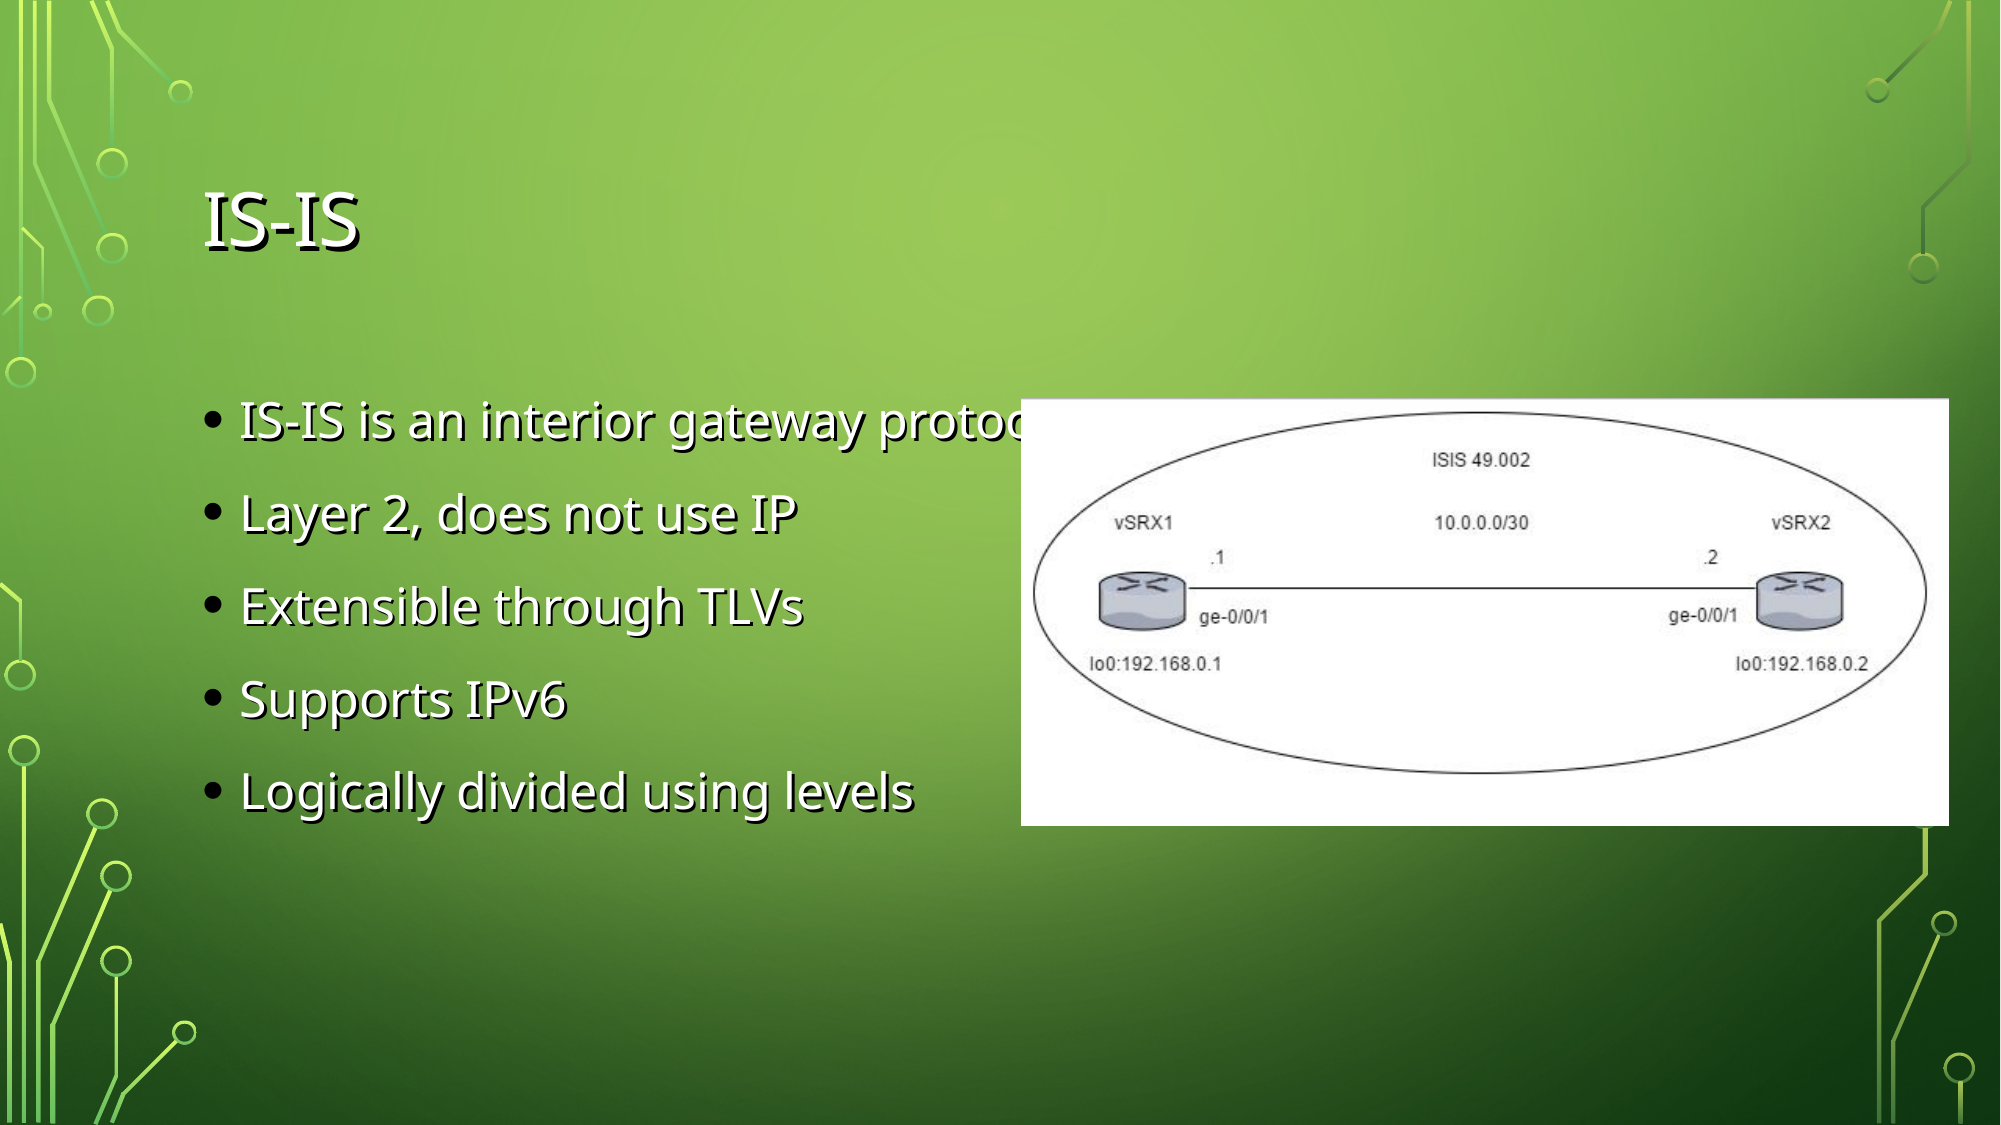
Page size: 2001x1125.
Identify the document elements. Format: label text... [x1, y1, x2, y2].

list IS-IS is an interior gateway protocol Layer 2, does not use IP Extensible through TLVs Supports IPv6 Logically divided using levels [187, 369, 1813, 951]
title Is-IS [187, 101, 1813, 344]
picture [1021, 398, 1949, 826]
